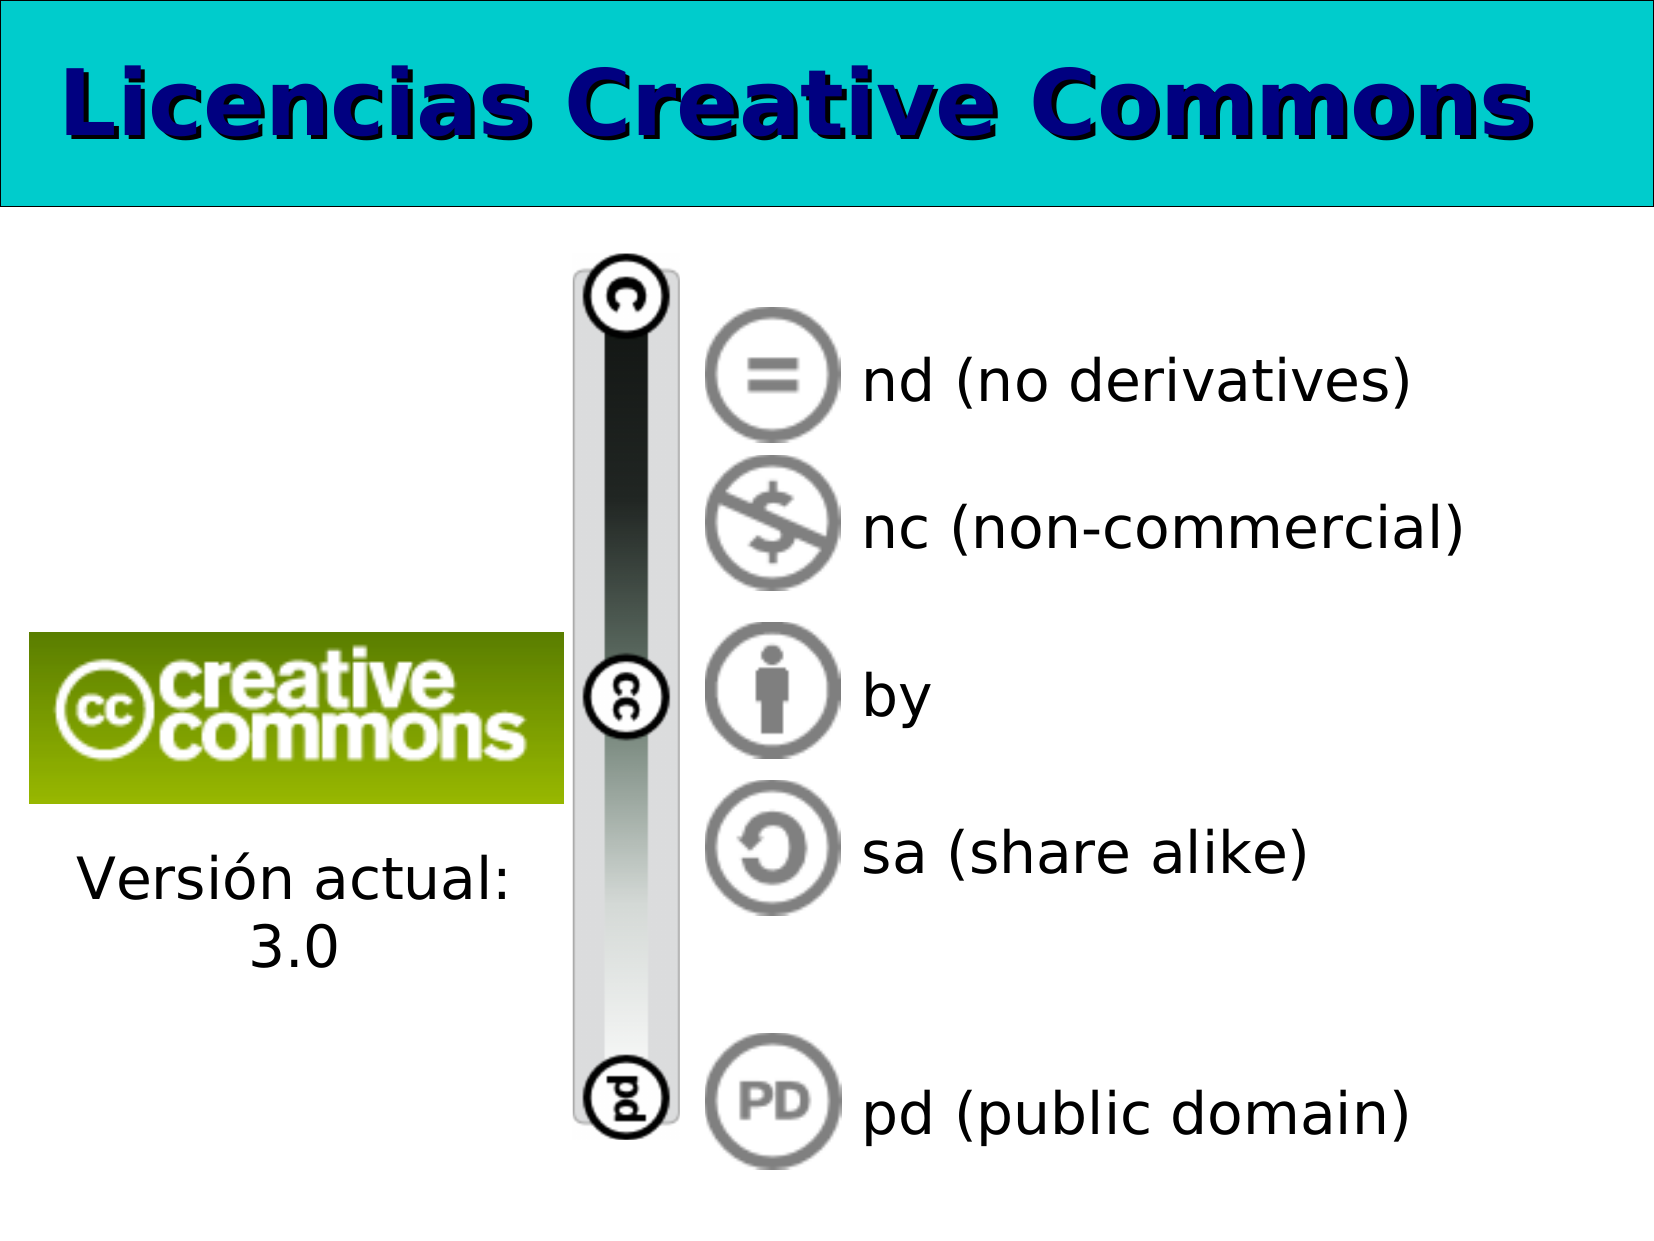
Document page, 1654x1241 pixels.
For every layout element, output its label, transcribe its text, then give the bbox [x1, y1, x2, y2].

text_box pd (public domain) [847, 1073, 1477, 1156]
picture [705, 1033, 842, 1170]
picture [705, 307, 841, 443]
picture [29, 632, 564, 804]
text_box Versión actual: 3.0 [61, 838, 544, 989]
title Licencias Creative Commons [59, 14, 1654, 192]
text_box nc (non-commercial) [847, 487, 1482, 571]
picture [705, 622, 841, 759]
picture [572, 253, 680, 1140]
picture [705, 455, 841, 591]
picture [705, 780, 841, 916]
text_box by [847, 655, 949, 738]
text_box sa (share alike) [847, 812, 1326, 895]
text_box nd (no derivatives) [847, 339, 1429, 423]
